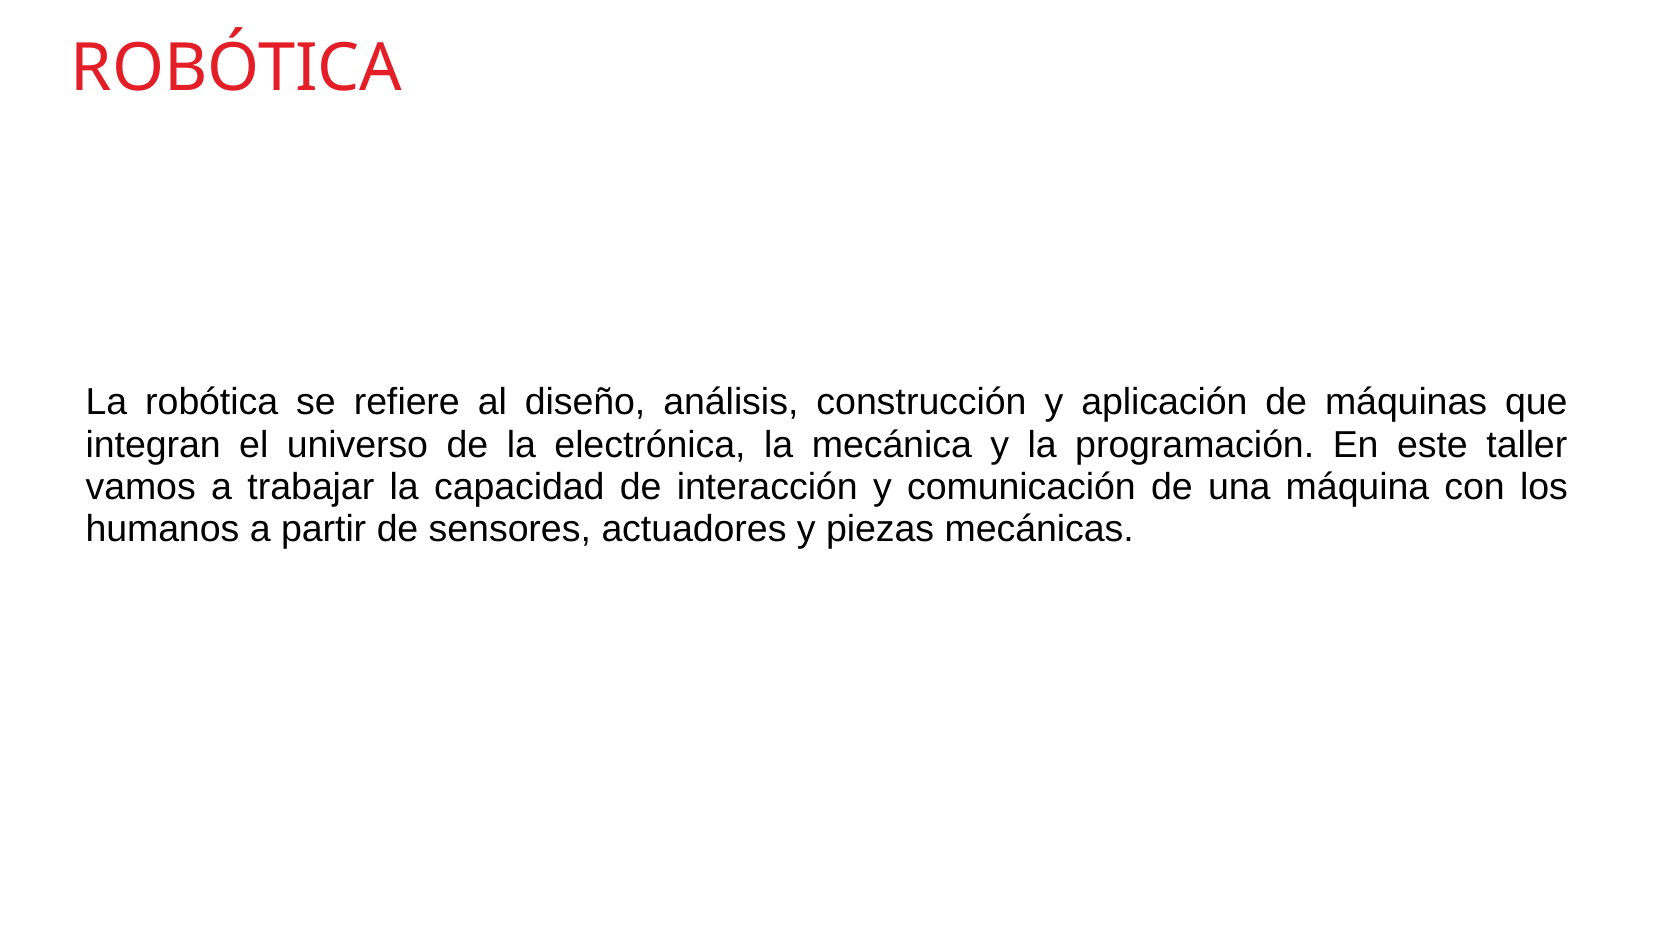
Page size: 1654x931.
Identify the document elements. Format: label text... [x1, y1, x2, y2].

title ROBÓTICA [70, 11, 1347, 118]
text_box La robótica se refiere al diseño, análisis, construcción y aplicación de máquinas que integran el universo de la electrónica, la mecánica y la programación. En este taller vamos a trabajar la capacidad de interacción y comunicación de una máquina con los humanos a partir de sensores, actuadores y piezas mecánicas. [70, 373, 1583, 557]
